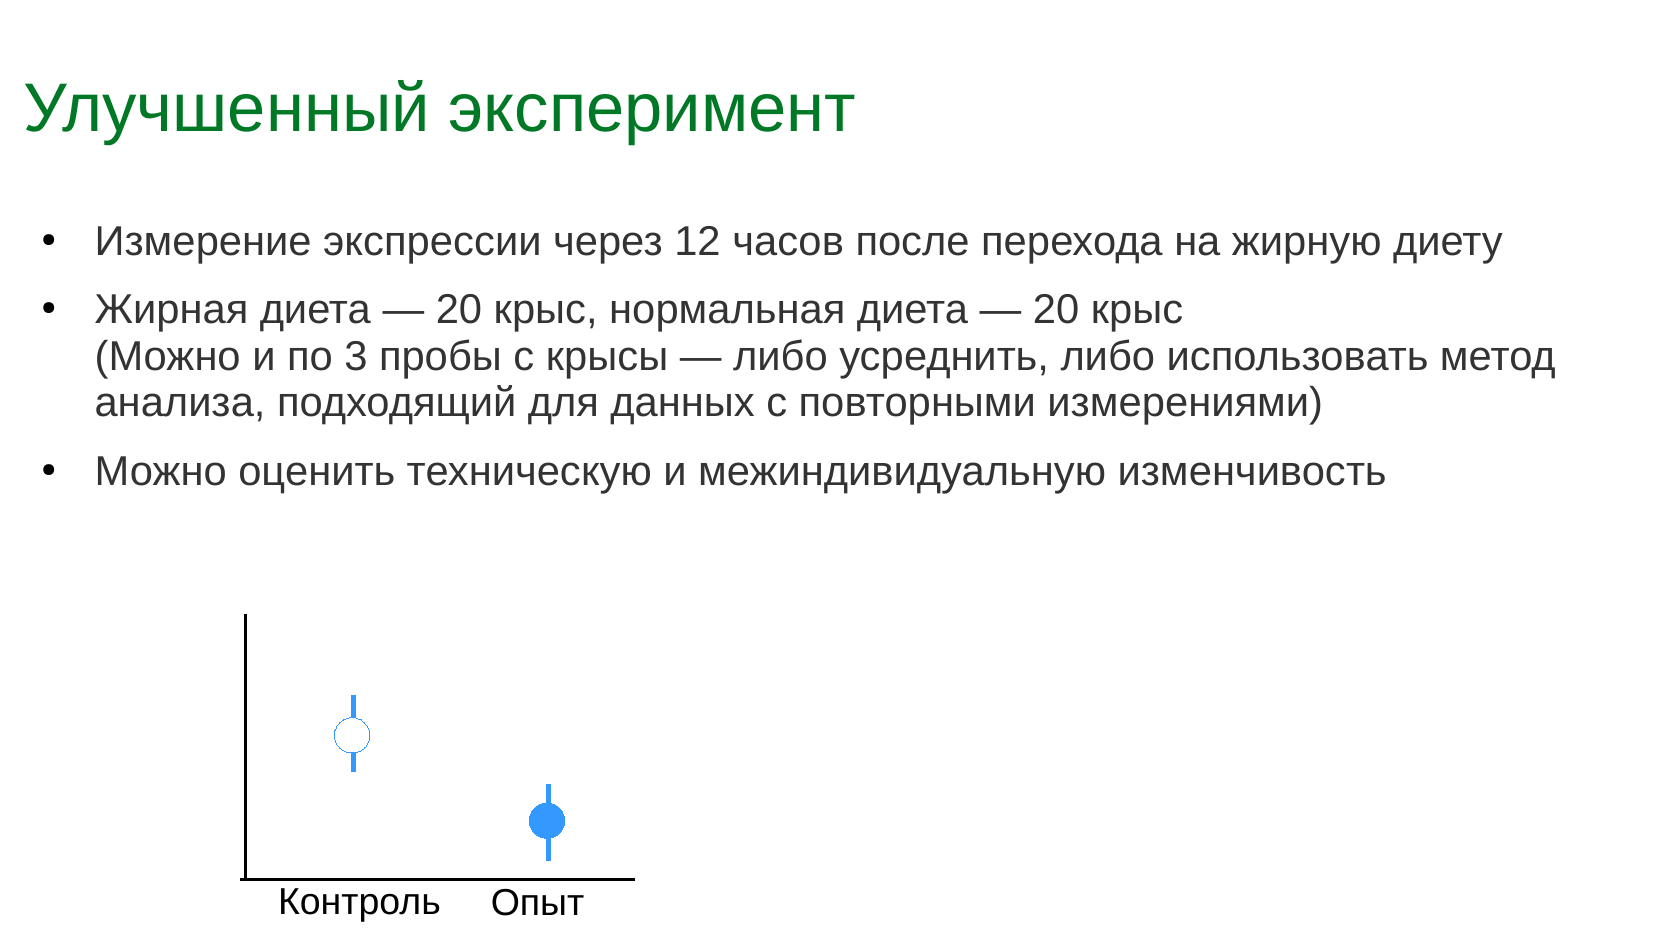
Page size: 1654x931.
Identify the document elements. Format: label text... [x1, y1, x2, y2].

list Измерение экспрессии через 12 часов после перехода на жирную диету Жирная диета — 20 крыс, нормальная диета — 20 крыc (Можно и по 3 пробы с крысы — либо усреднить, либо использовать метод анализа, подходящий для данных с повторными измерениями) Можно оценить техническую и межиндивидуальную изменчивость [23, 217, 1630, 827]
text_box [334, 717, 370, 753]
text_box Контроль [263, 873, 476, 930]
text_box [529, 802, 565, 839]
text_box Опыт [476, 873, 624, 931]
title Улучшенный эксперимент [23, 23, 1630, 193]
